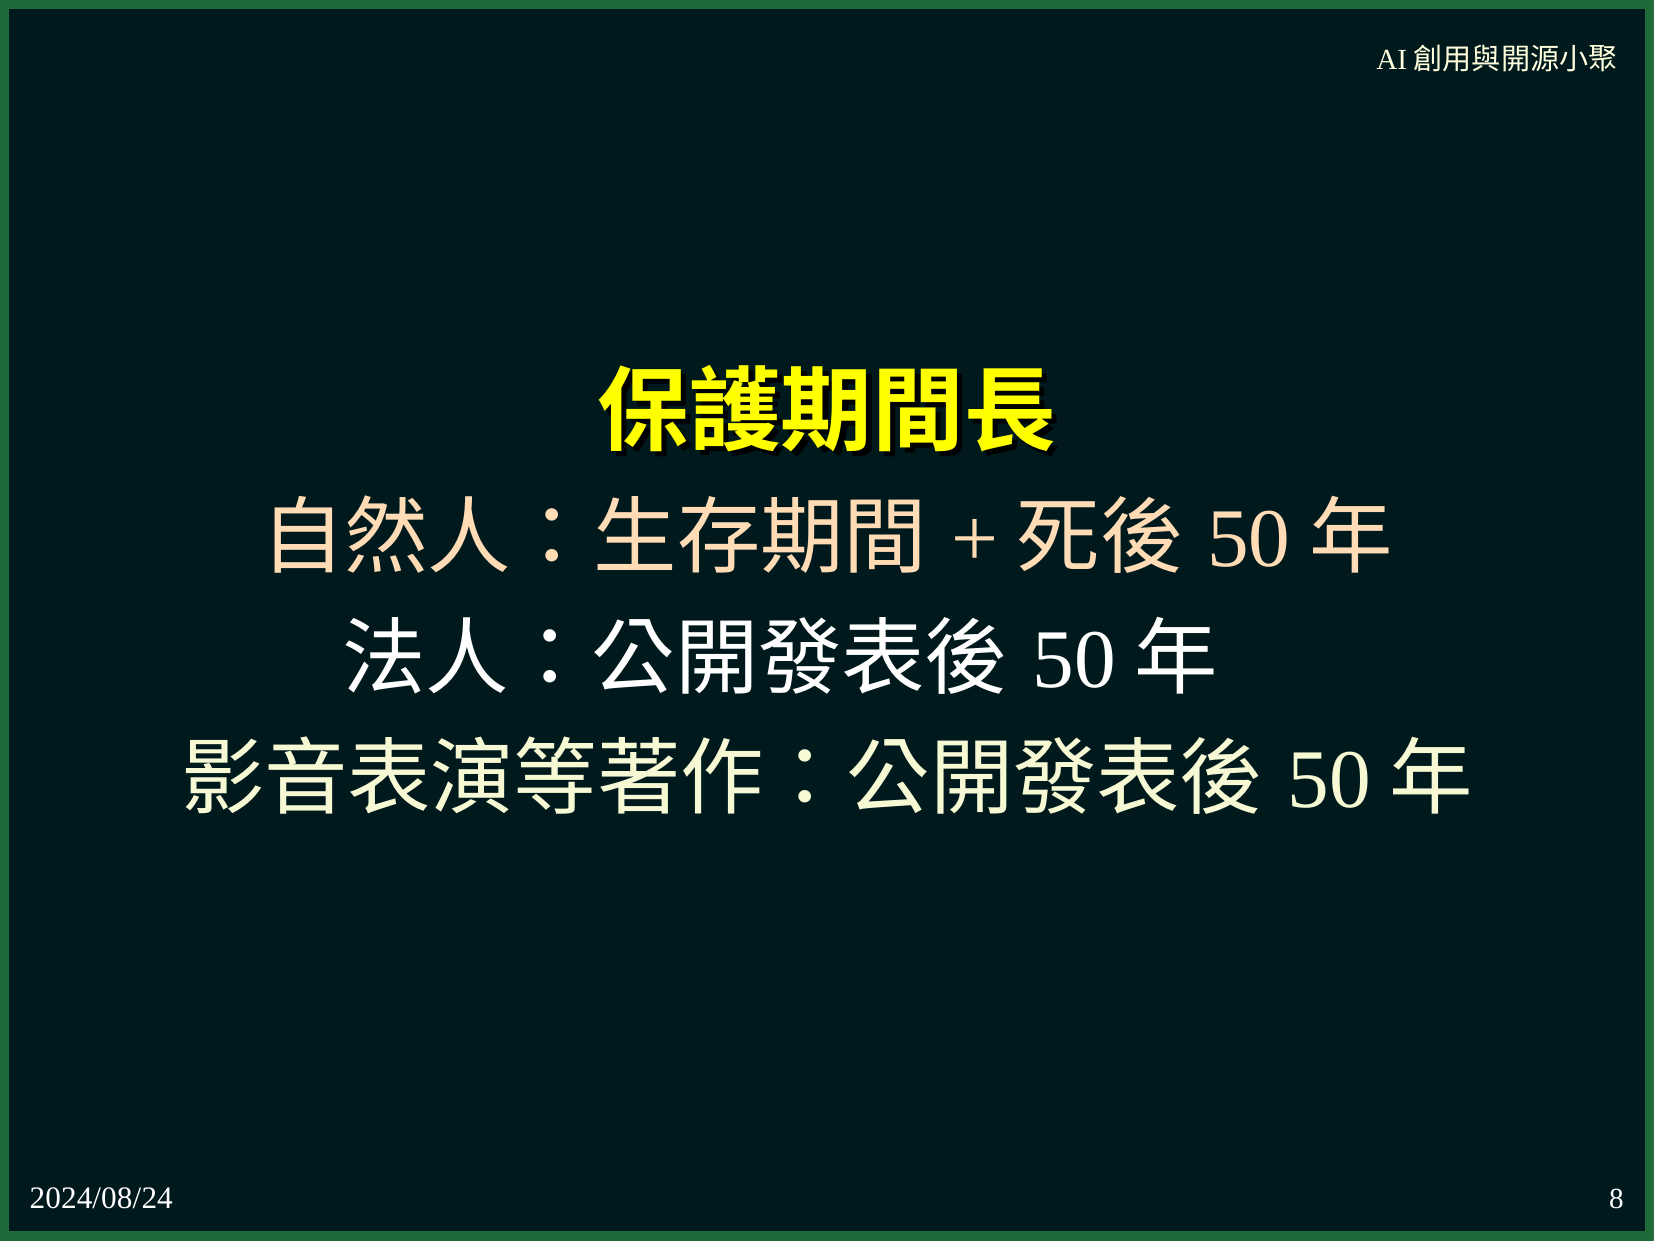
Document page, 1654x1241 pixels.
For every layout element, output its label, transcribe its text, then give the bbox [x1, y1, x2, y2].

title 保護期間長 自然人：生存期間+死後50年 法人：公開發表後50年 影音表演等著作：公開發表後50年 [82, 242, 1571, 927]
